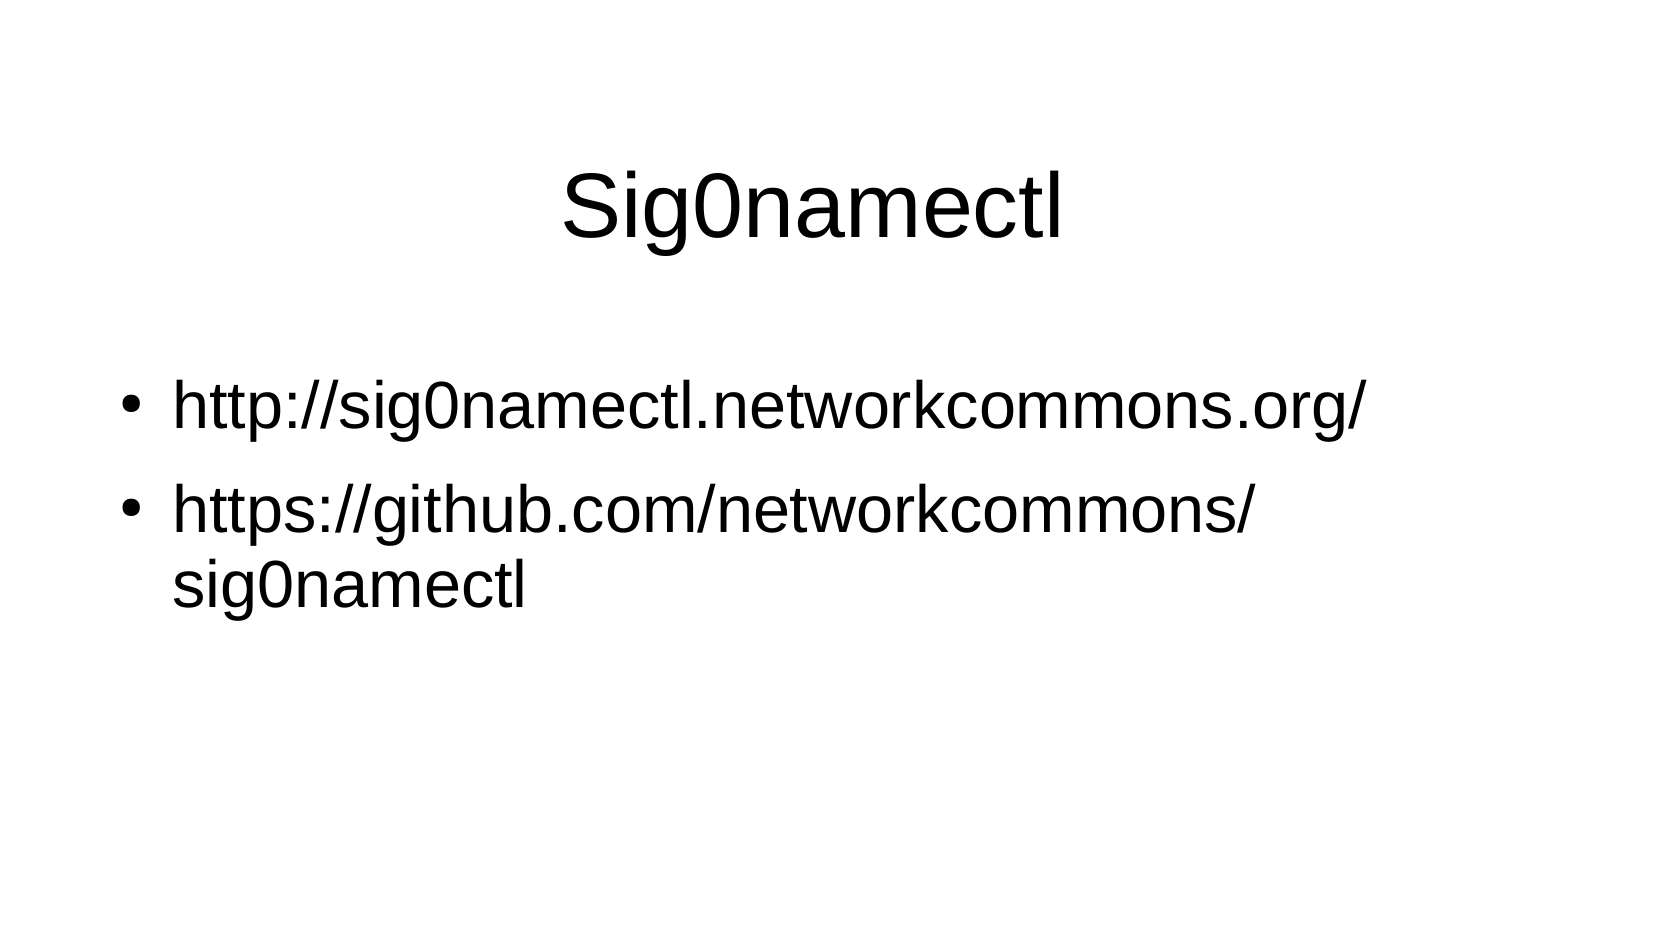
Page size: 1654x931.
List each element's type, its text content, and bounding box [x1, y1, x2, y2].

title Sig0namectl [69, 128, 1558, 284]
list http://sig0namectl.networkcommons.org/ https://github.com/networkcommons/sig0namectl [101, 367, 1590, 908]
